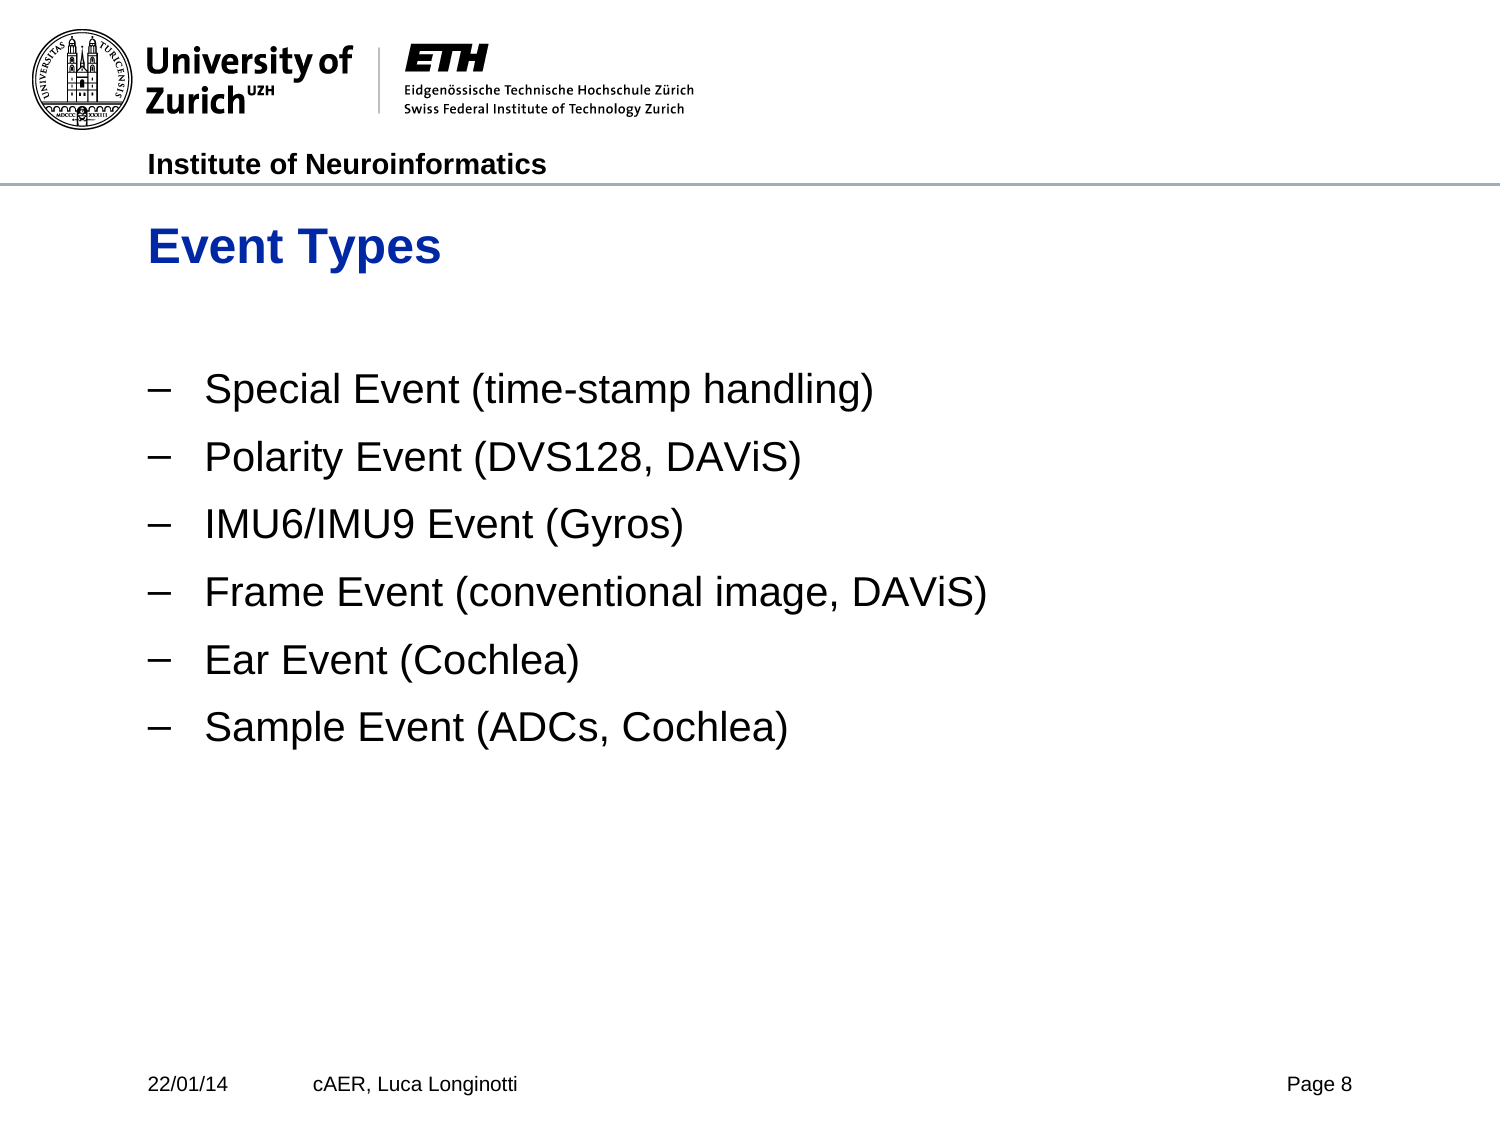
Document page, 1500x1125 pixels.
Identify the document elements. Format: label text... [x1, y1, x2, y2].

title Event Types [147, 208, 1353, 335]
picture [26, 23, 704, 136]
list Special Event (time-stamp handling) Polarity Event (DVS128, DAViS) IMU6/IMU9 Event (Gyros) Frame Event (conventional image, DAViS) Ear Event (Cochlea) Sample Event (ADCs, Cochlea) [147, 361, 1353, 1015]
